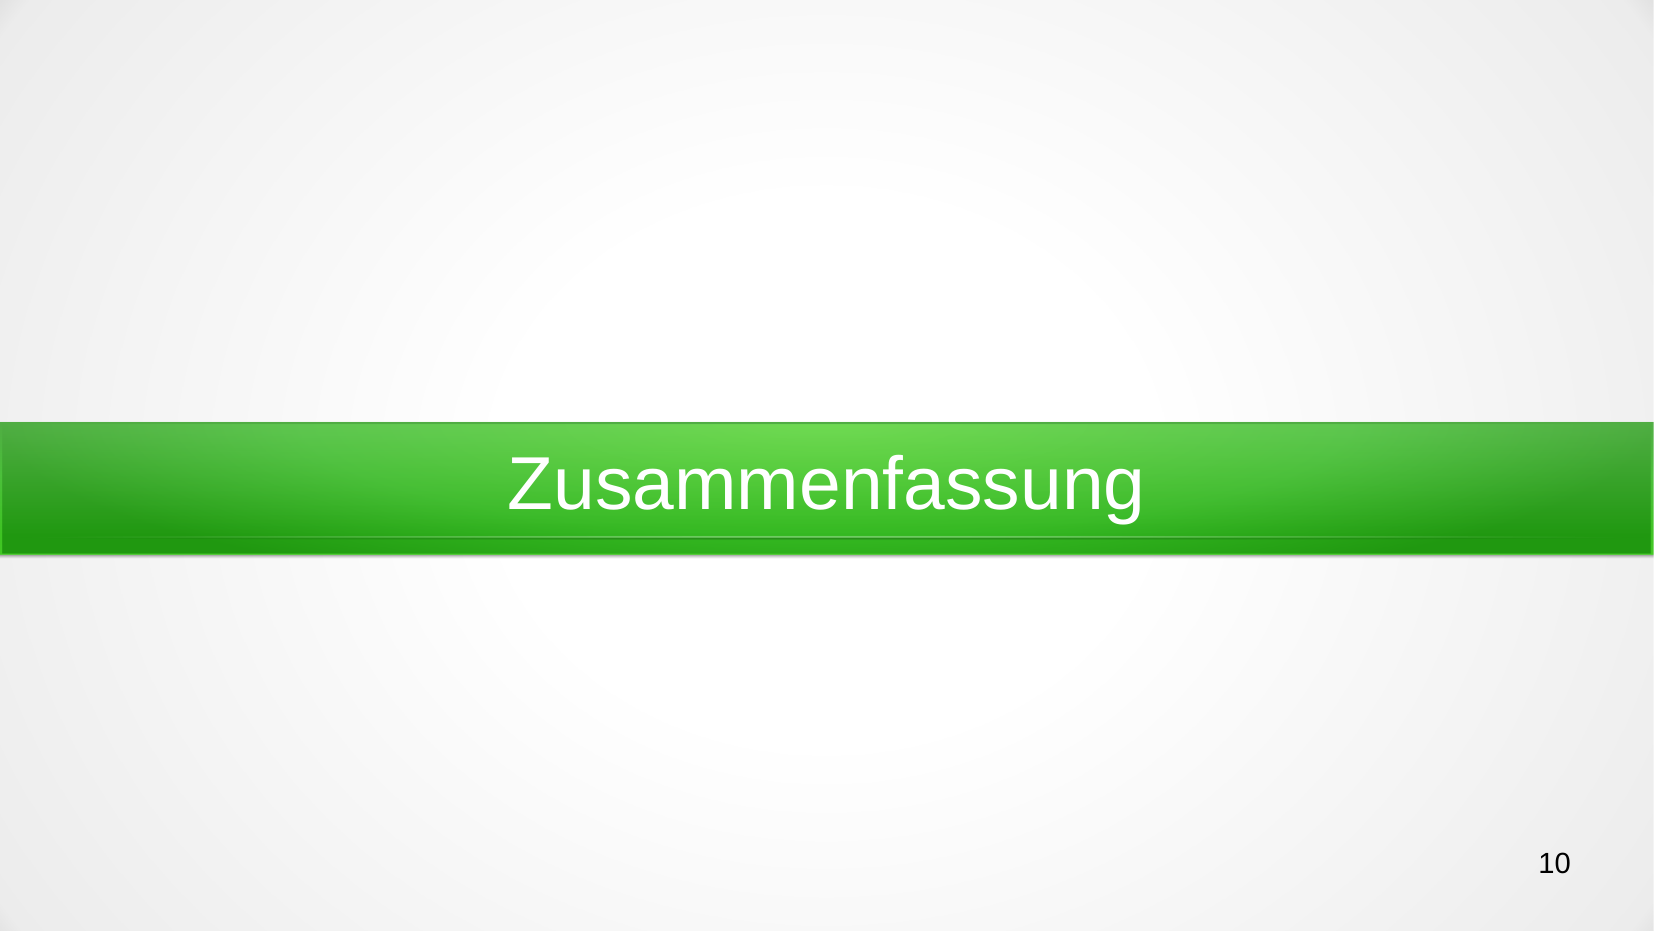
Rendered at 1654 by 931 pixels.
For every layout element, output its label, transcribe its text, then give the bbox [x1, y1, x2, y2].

picture [0, 0, 1654, 931]
subtitle Zusammenfassung [82, 246, 1571, 721]
